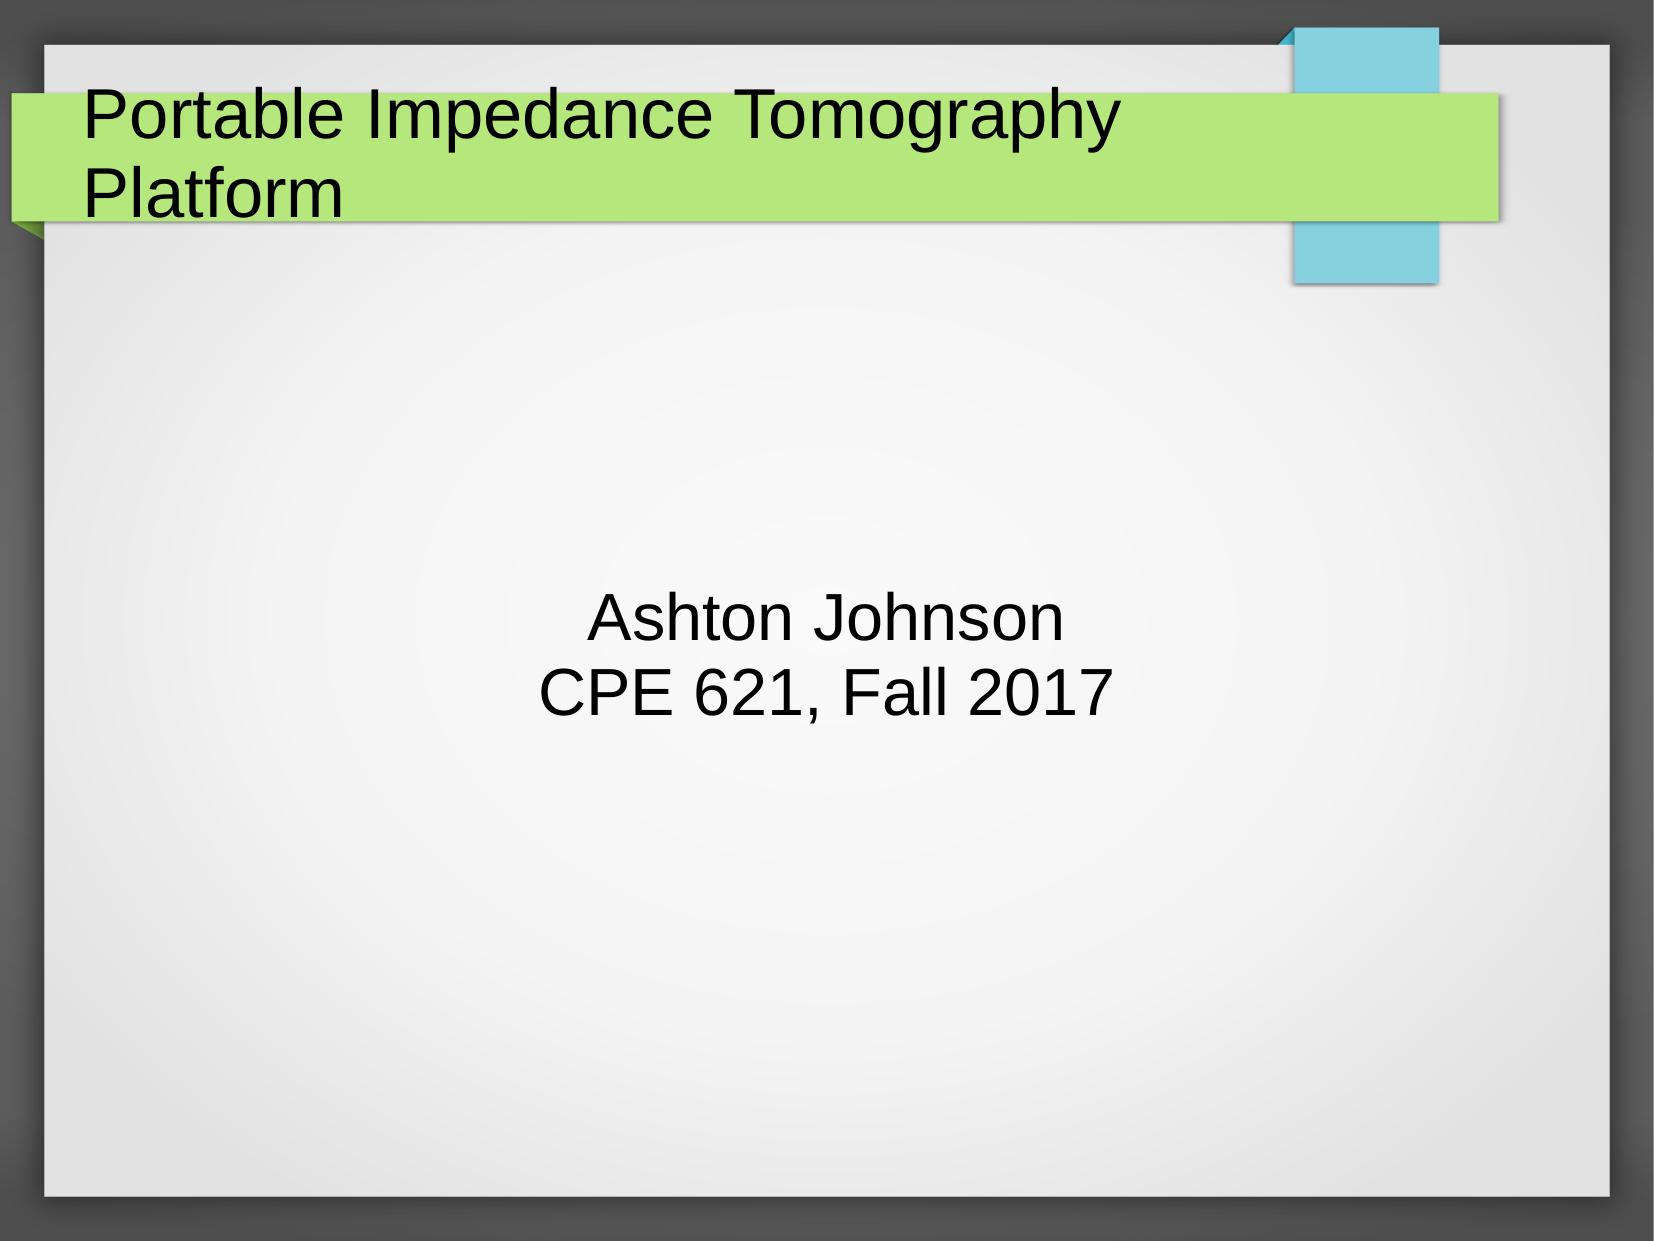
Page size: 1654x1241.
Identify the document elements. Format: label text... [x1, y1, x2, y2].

title Portable Impedance Tomography Platform [82, 74, 1264, 233]
picture [0, 0, 1654, 1241]
subtitle Ashton Johnson CPE 621, Fall 2017 [82, 295, 1571, 1015]
